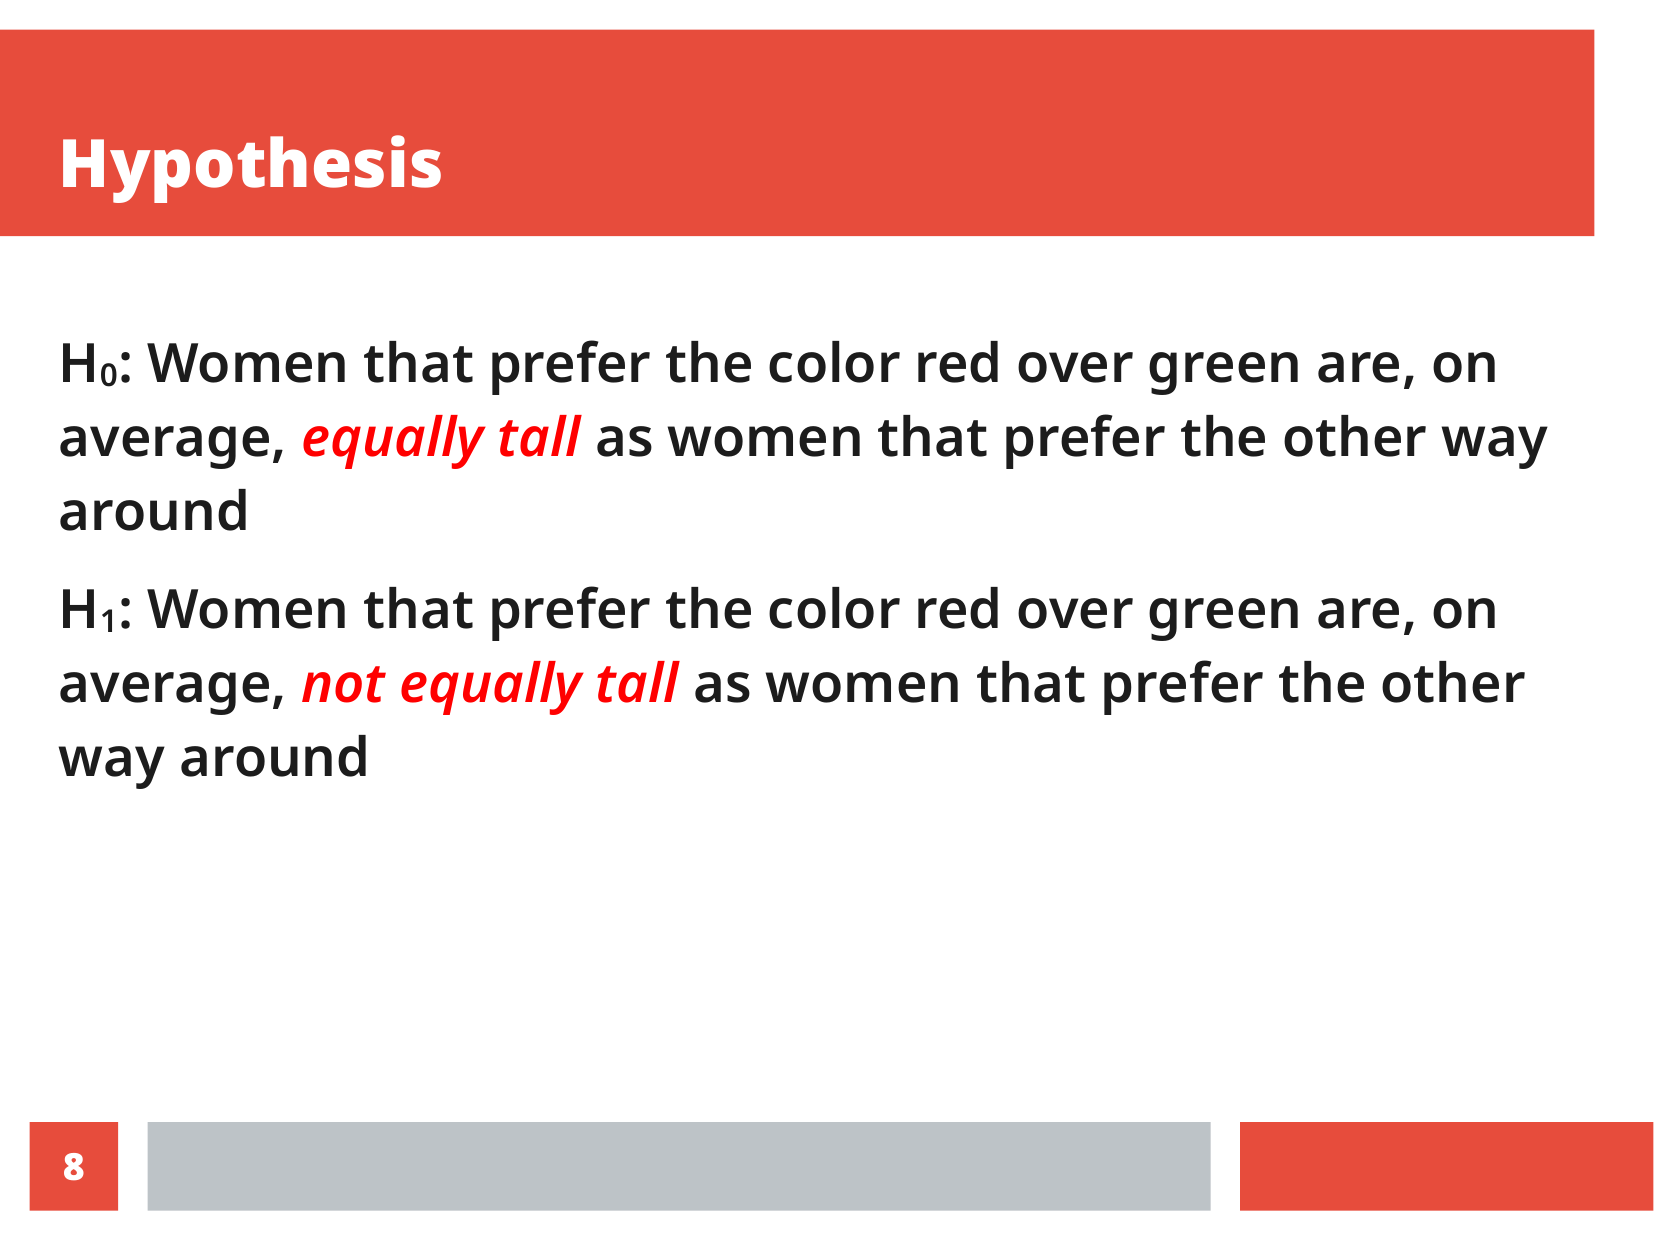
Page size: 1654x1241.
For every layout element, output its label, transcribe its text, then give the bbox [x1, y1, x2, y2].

list H0: Women that prefer the color red over green are, on average, equally tall as women that prefer the other way around H1: Women that prefer the color red over green are, on average, not equally tall as women that prefer the other way around [59, 324, 1565, 1093]
title Hypothesis [59, 59, 1595, 207]
